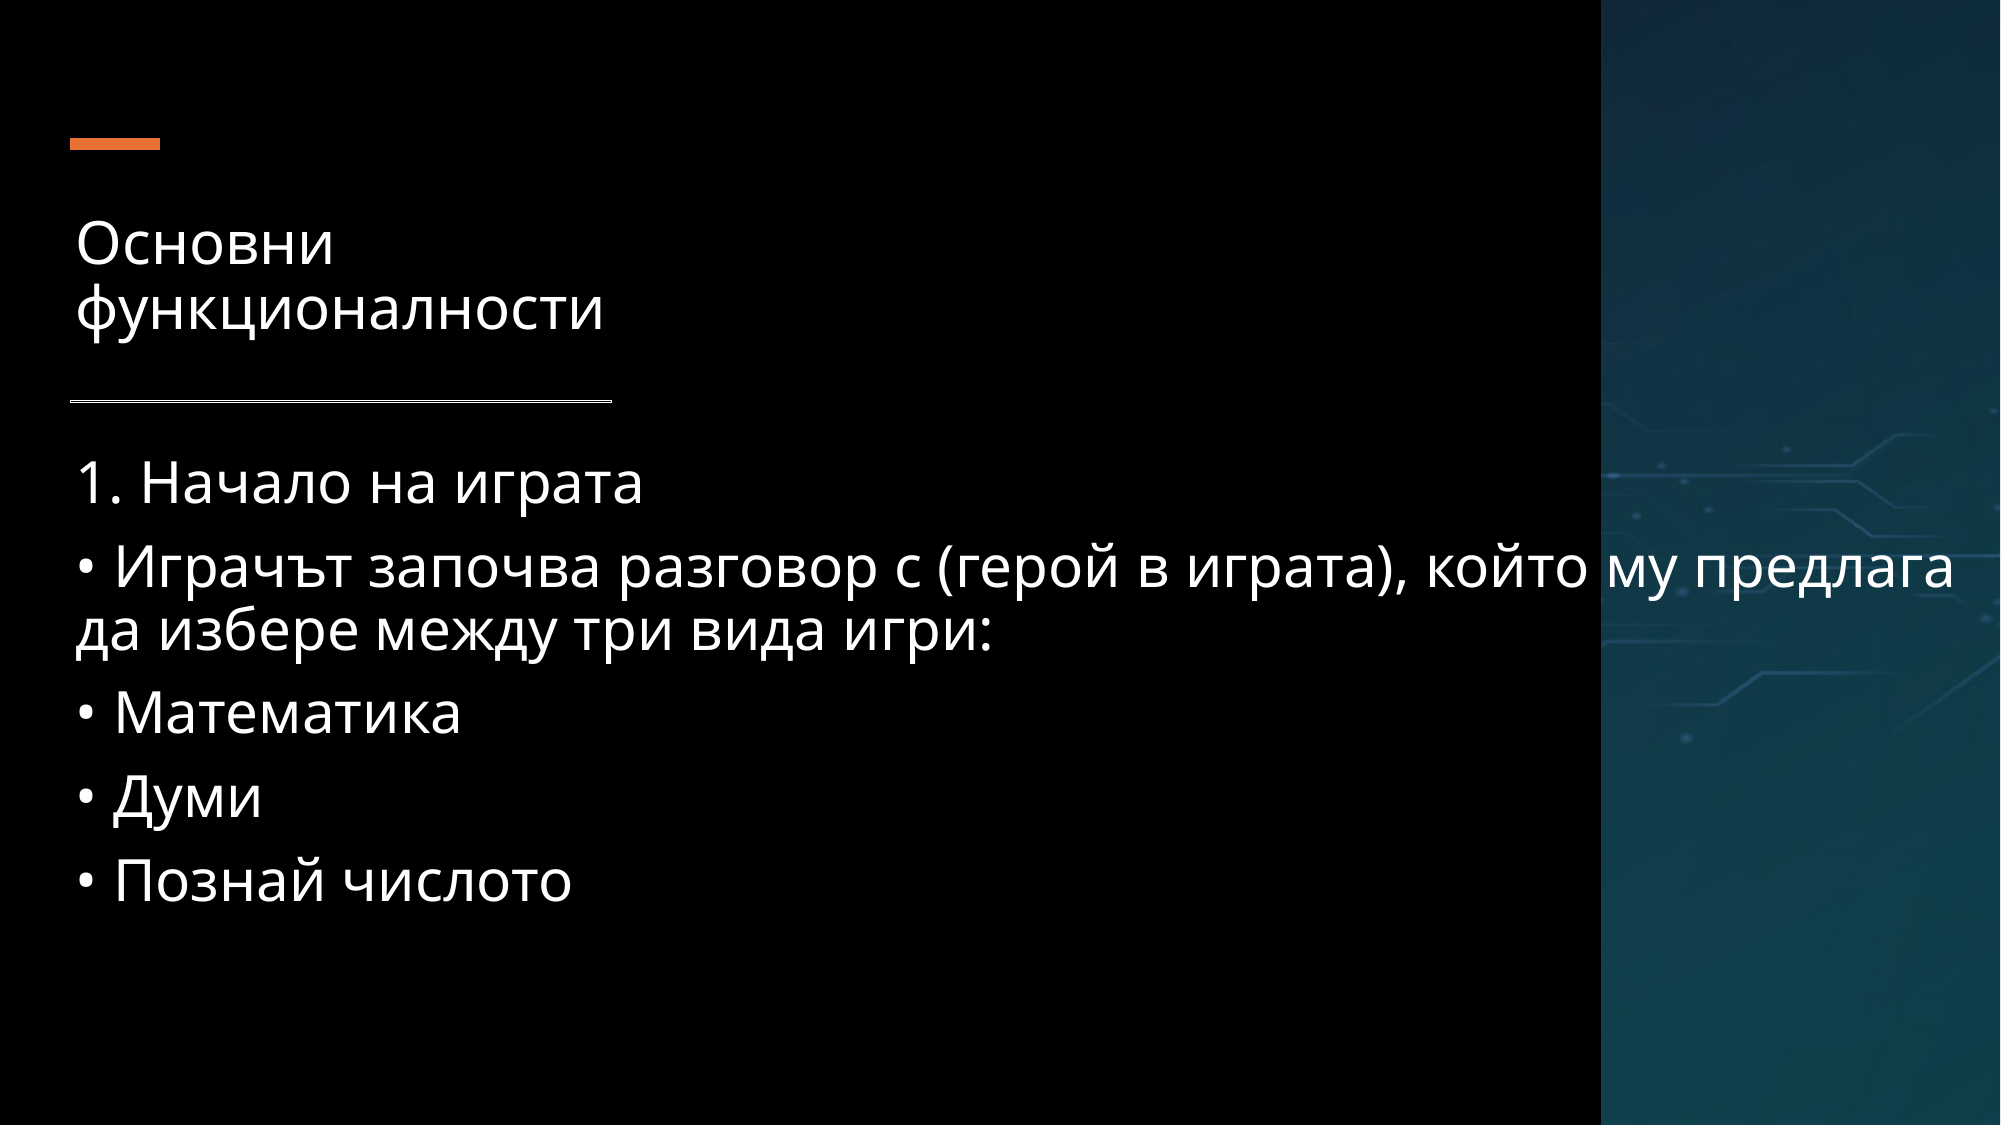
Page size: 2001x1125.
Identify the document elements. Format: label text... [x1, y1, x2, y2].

title Основни функционалности на играта [60, 200, 625, 386]
picture [1601, 0, 2000, 1125]
list 1. Начало на играта • Играчът започва разговор с (герой в играта), който му предлага да избере между три вида игри: • Математика • Думи • Познай числото [60, 445, 1978, 1090]
text_box [0, 0, 1601, 1125]
